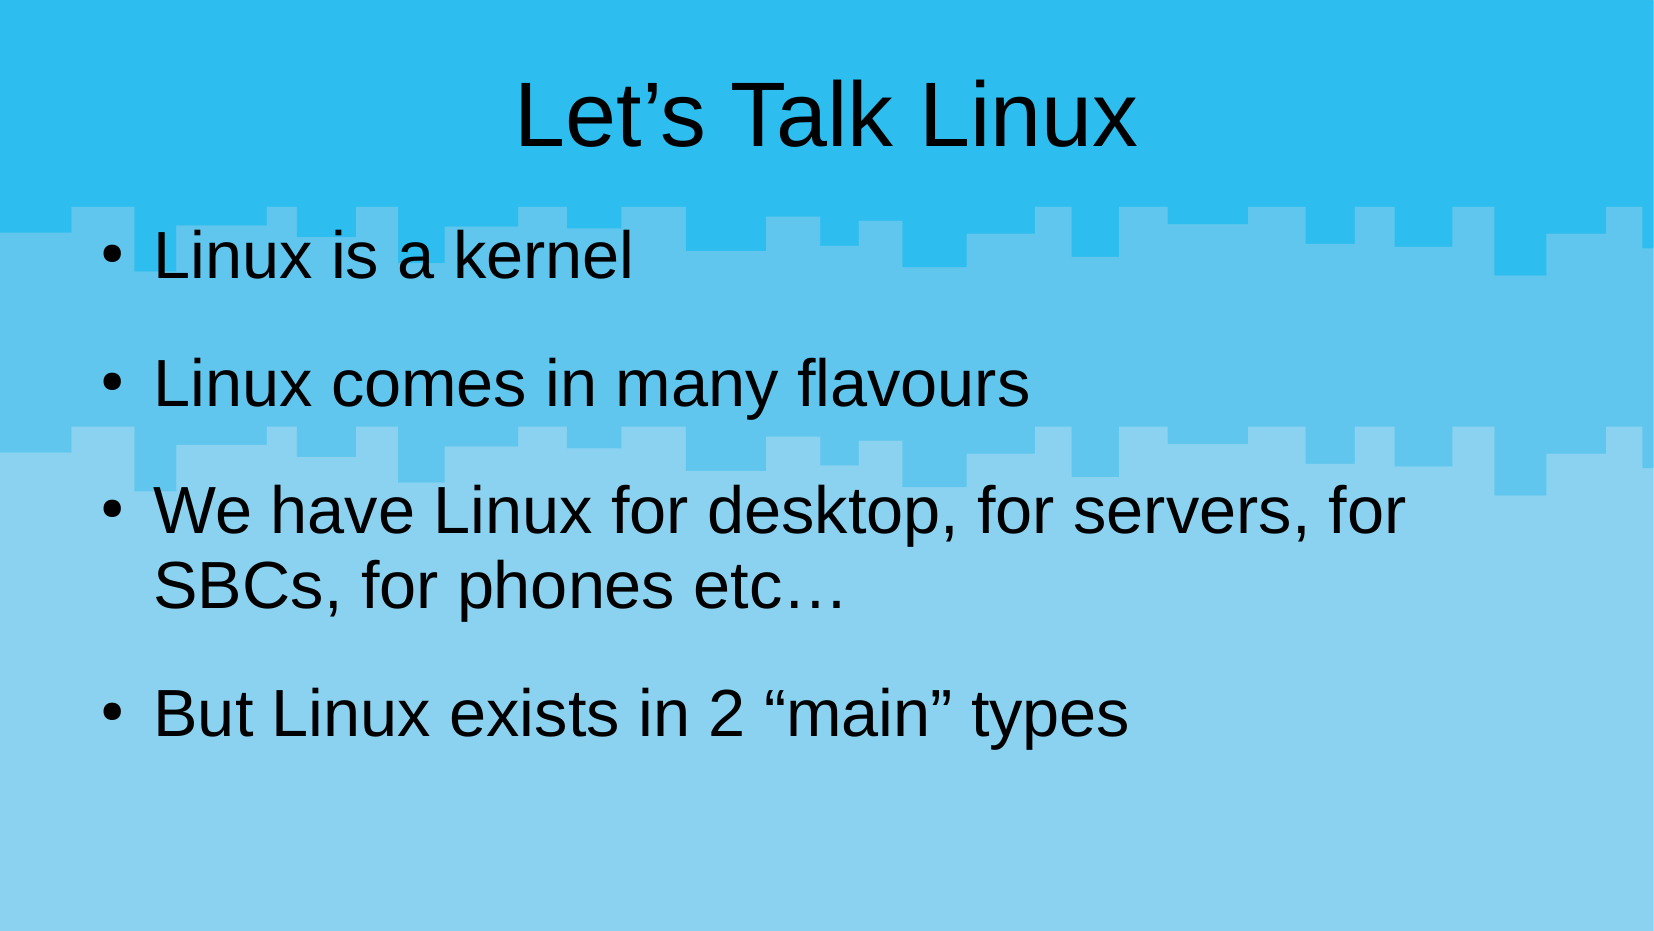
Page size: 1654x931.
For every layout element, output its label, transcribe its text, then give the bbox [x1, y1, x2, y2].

picture [0, 0, 1654, 931]
list Linux is a kernel Linux comes in many flavours We have Linux for desktop, for servers, for SBCs, for phones etc… But Linux exists in 2 “main” types [82, 217, 1571, 886]
title Let’s Talk Linux [82, 37, 1571, 193]
